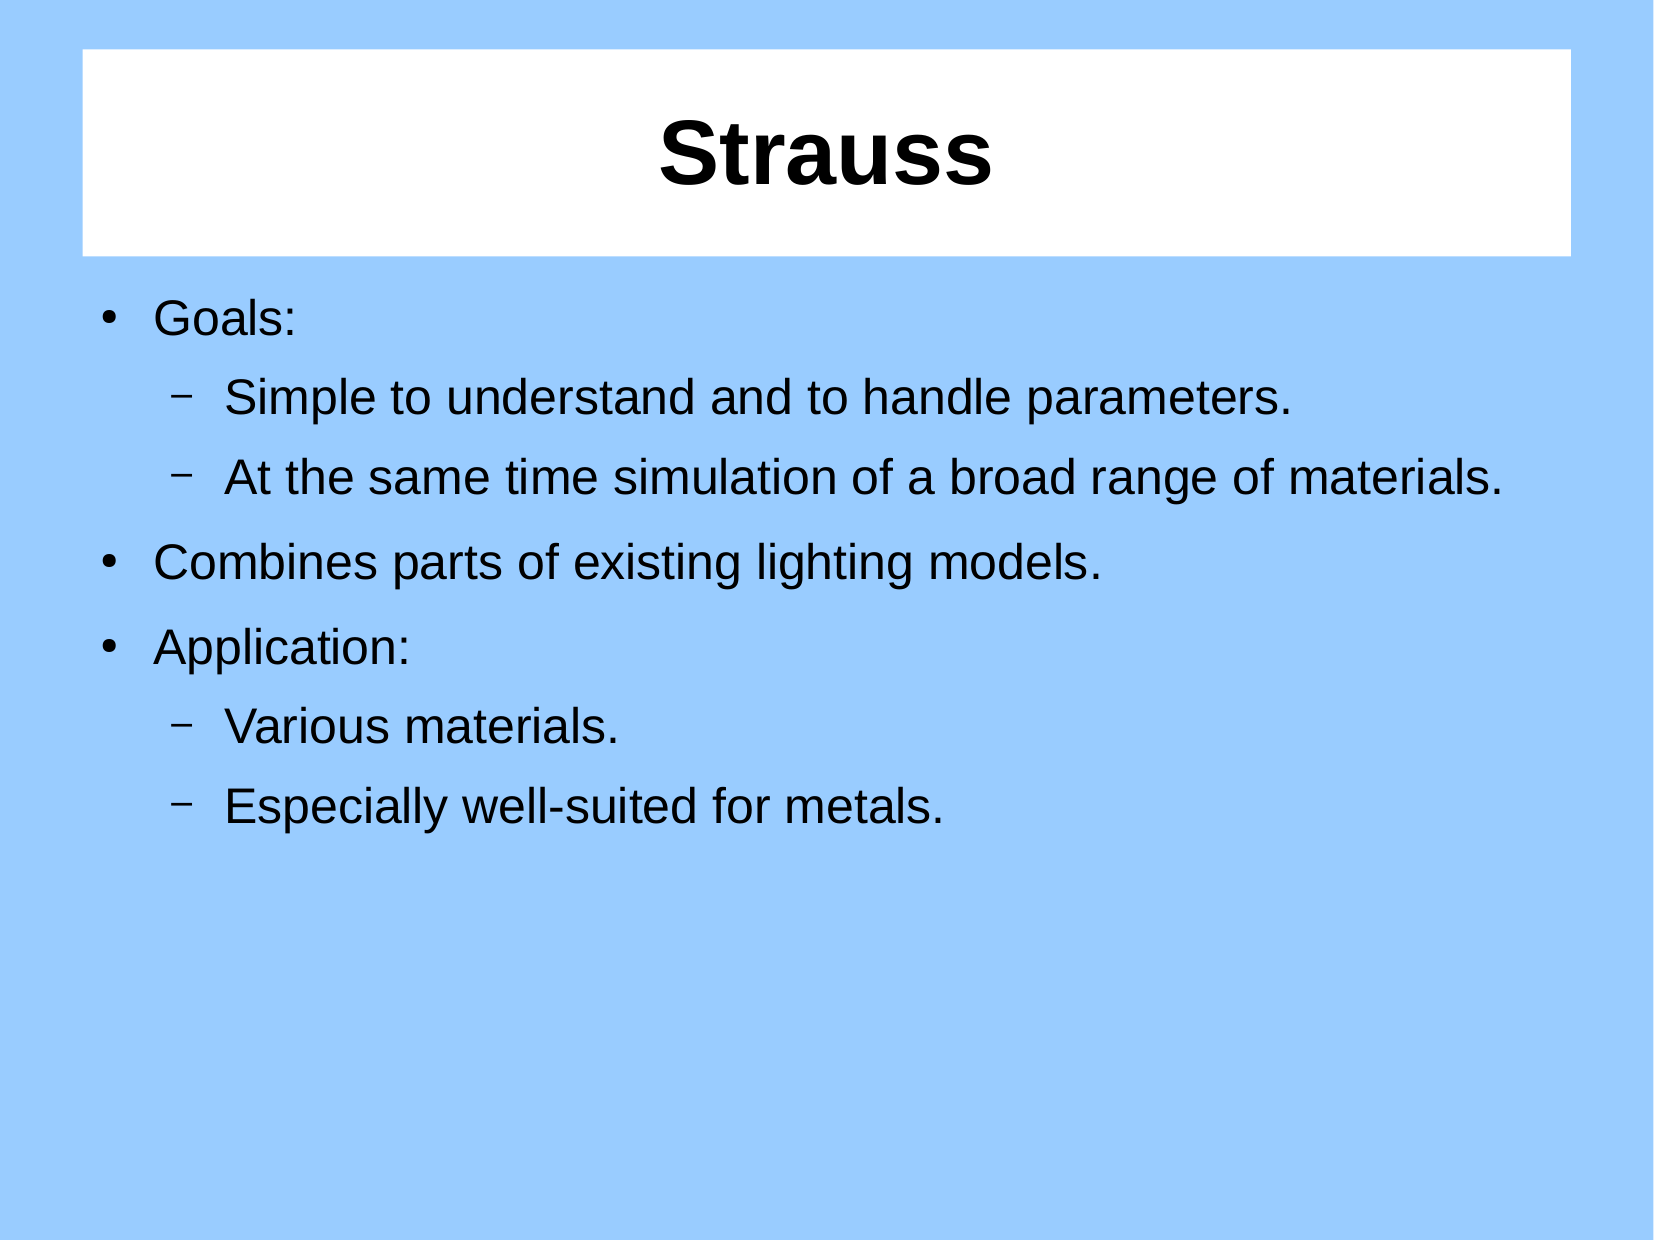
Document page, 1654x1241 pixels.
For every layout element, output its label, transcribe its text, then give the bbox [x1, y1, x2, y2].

title Strauss [82, 49, 1571, 257]
list Goals: Simple to understand and to handle parameters. At the same time simulation of a broad range of materials. Combines parts of existing lighting models. Application: Various materials. Especially well-suited for metals. [82, 290, 1571, 1170]
